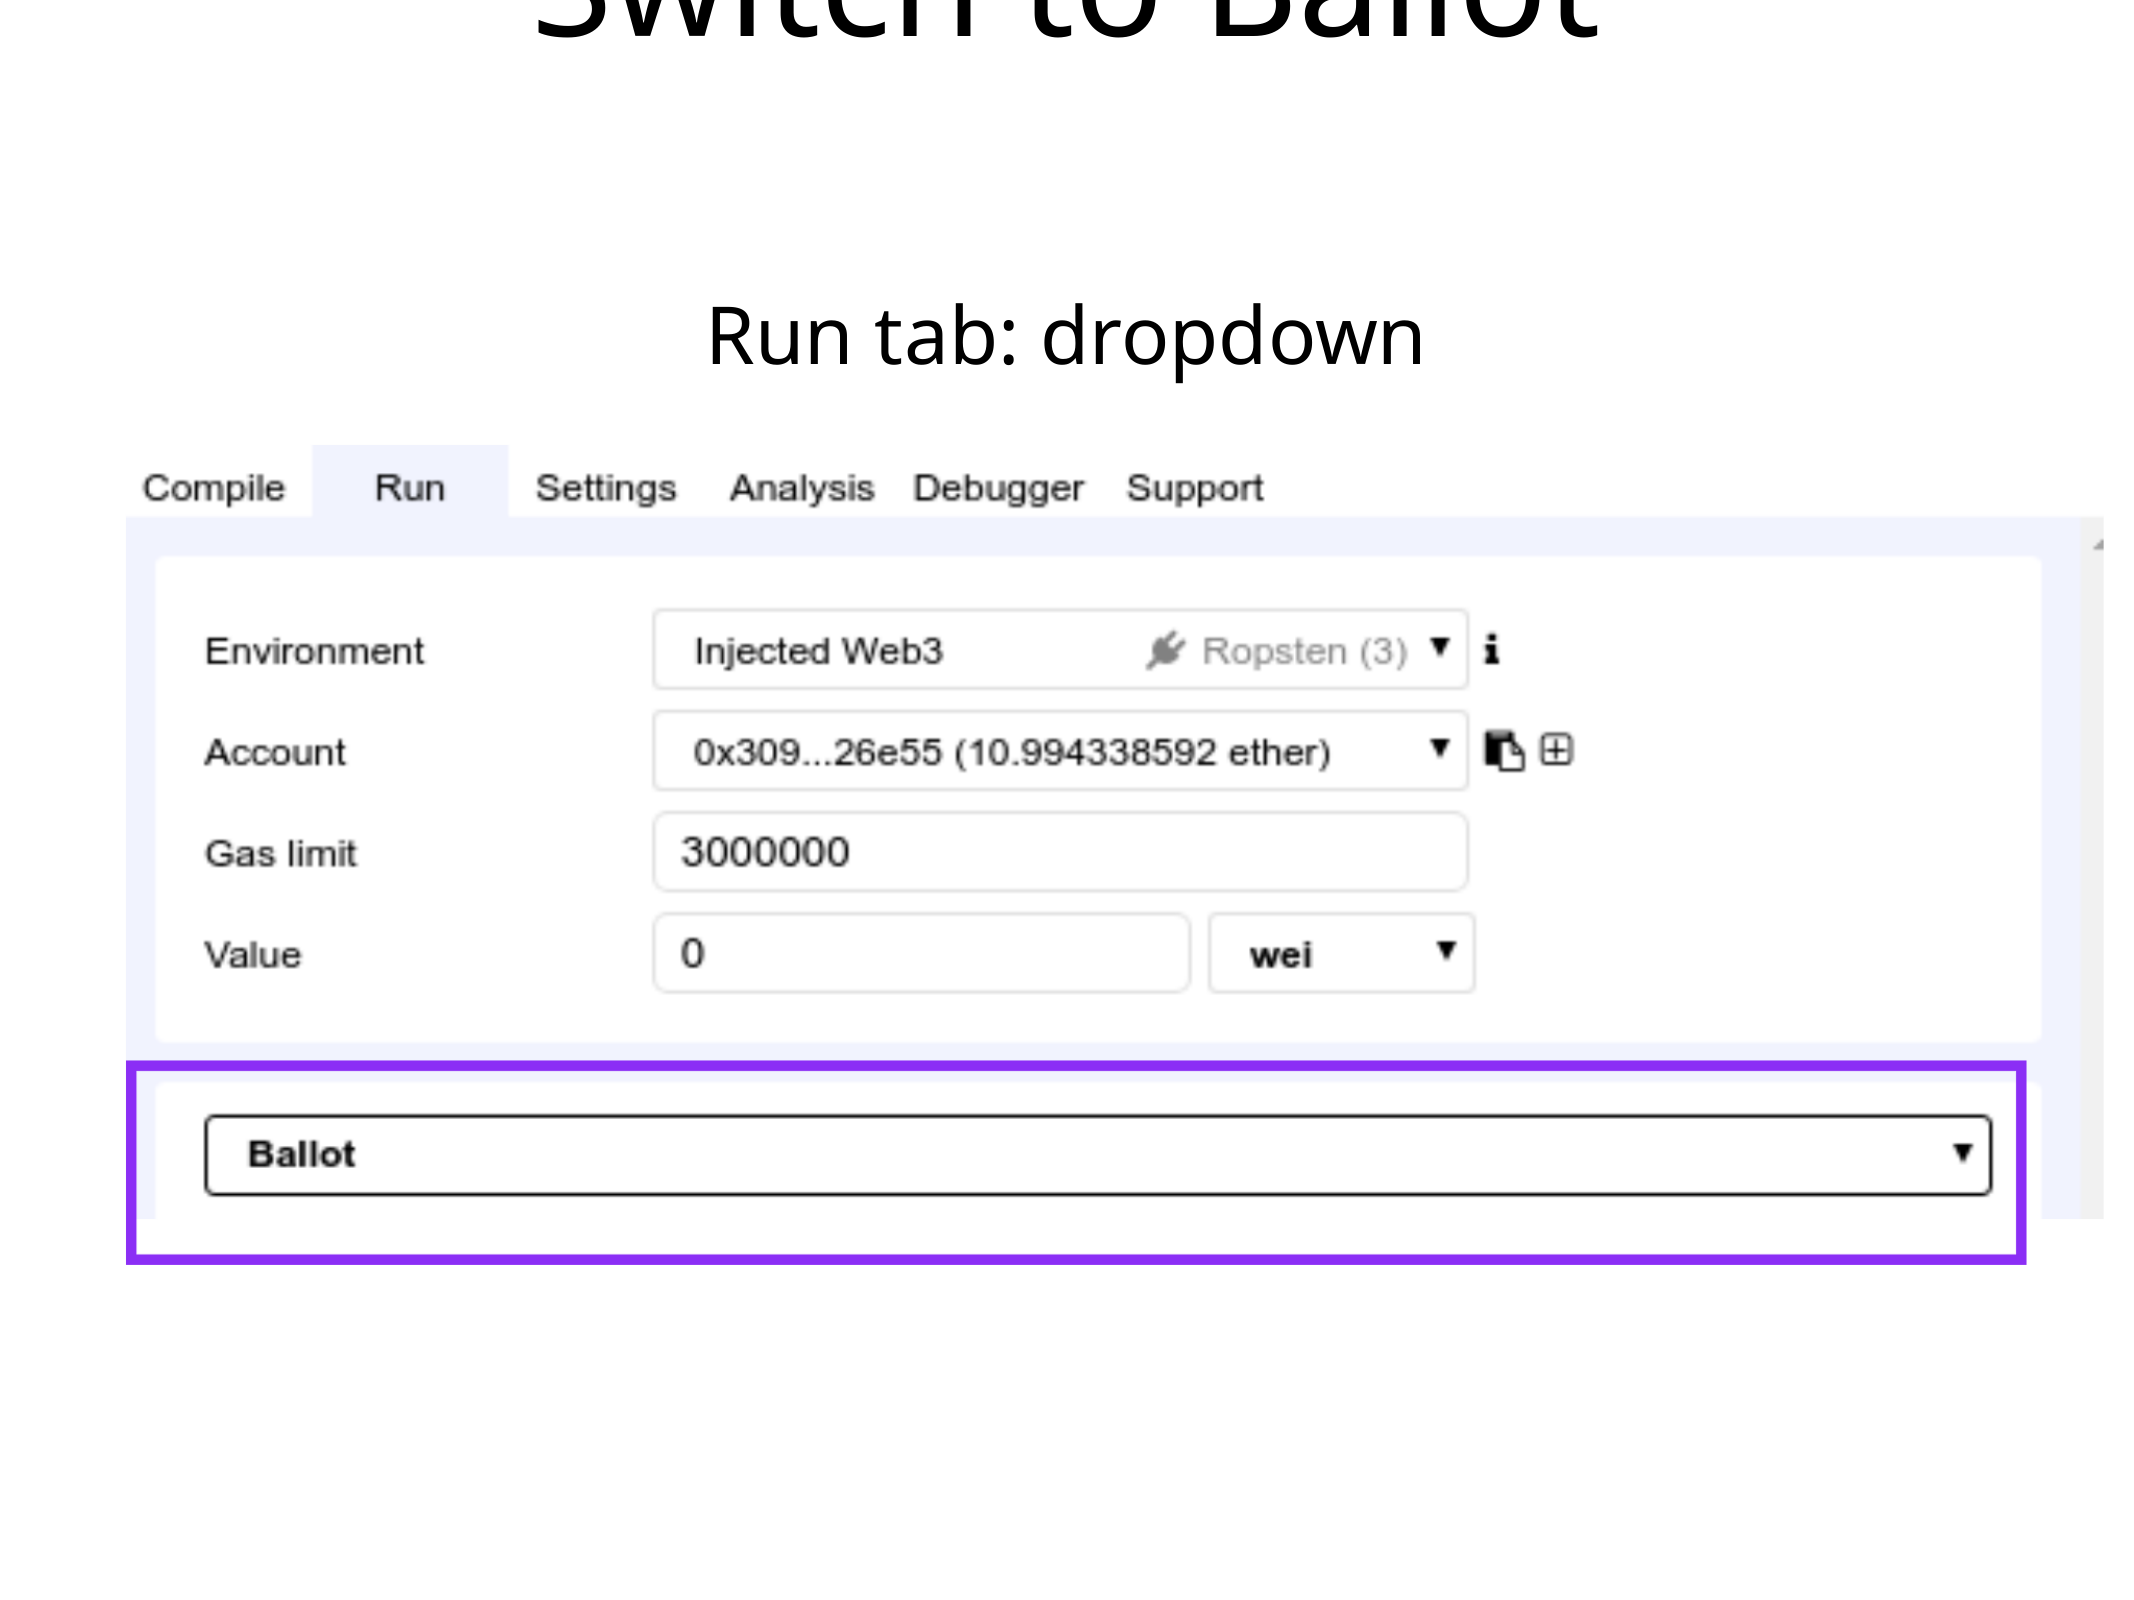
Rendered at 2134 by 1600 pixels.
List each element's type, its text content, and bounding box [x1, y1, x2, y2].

title Switch to Ballot [69, 0, 2064, 420]
picture [51, 420, 2134, 1363]
subtitle Run tab: dropdown ( when dependencies.js is the active file ) [112, 277, 2021, 420]
